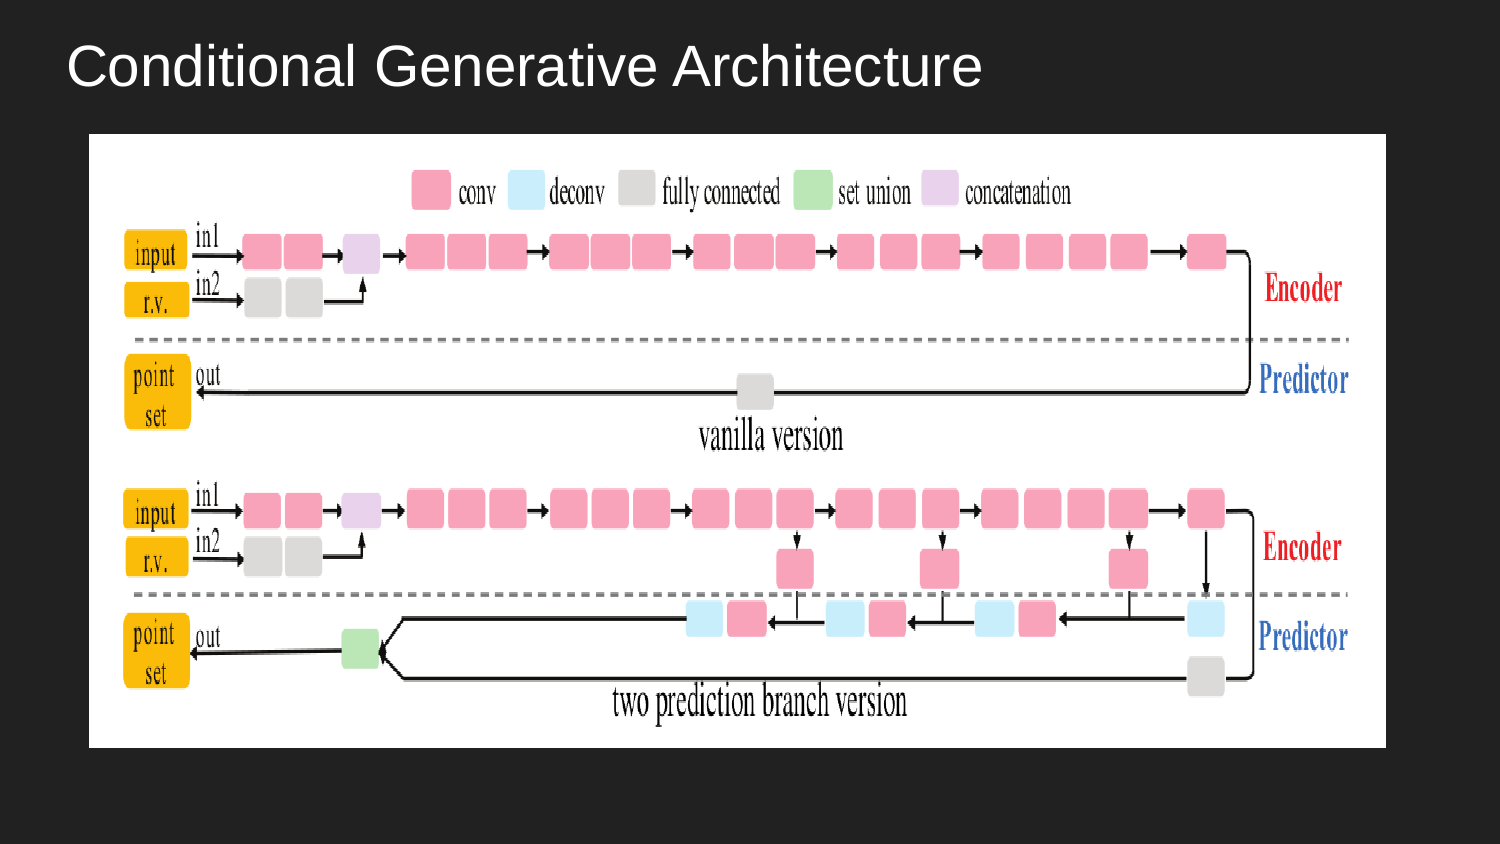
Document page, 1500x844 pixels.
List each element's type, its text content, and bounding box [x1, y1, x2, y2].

picture [89, 134, 1386, 748]
list [51, 119, 1449, 424]
title Conditional Generative Architecture [51, 13, 1449, 108]
